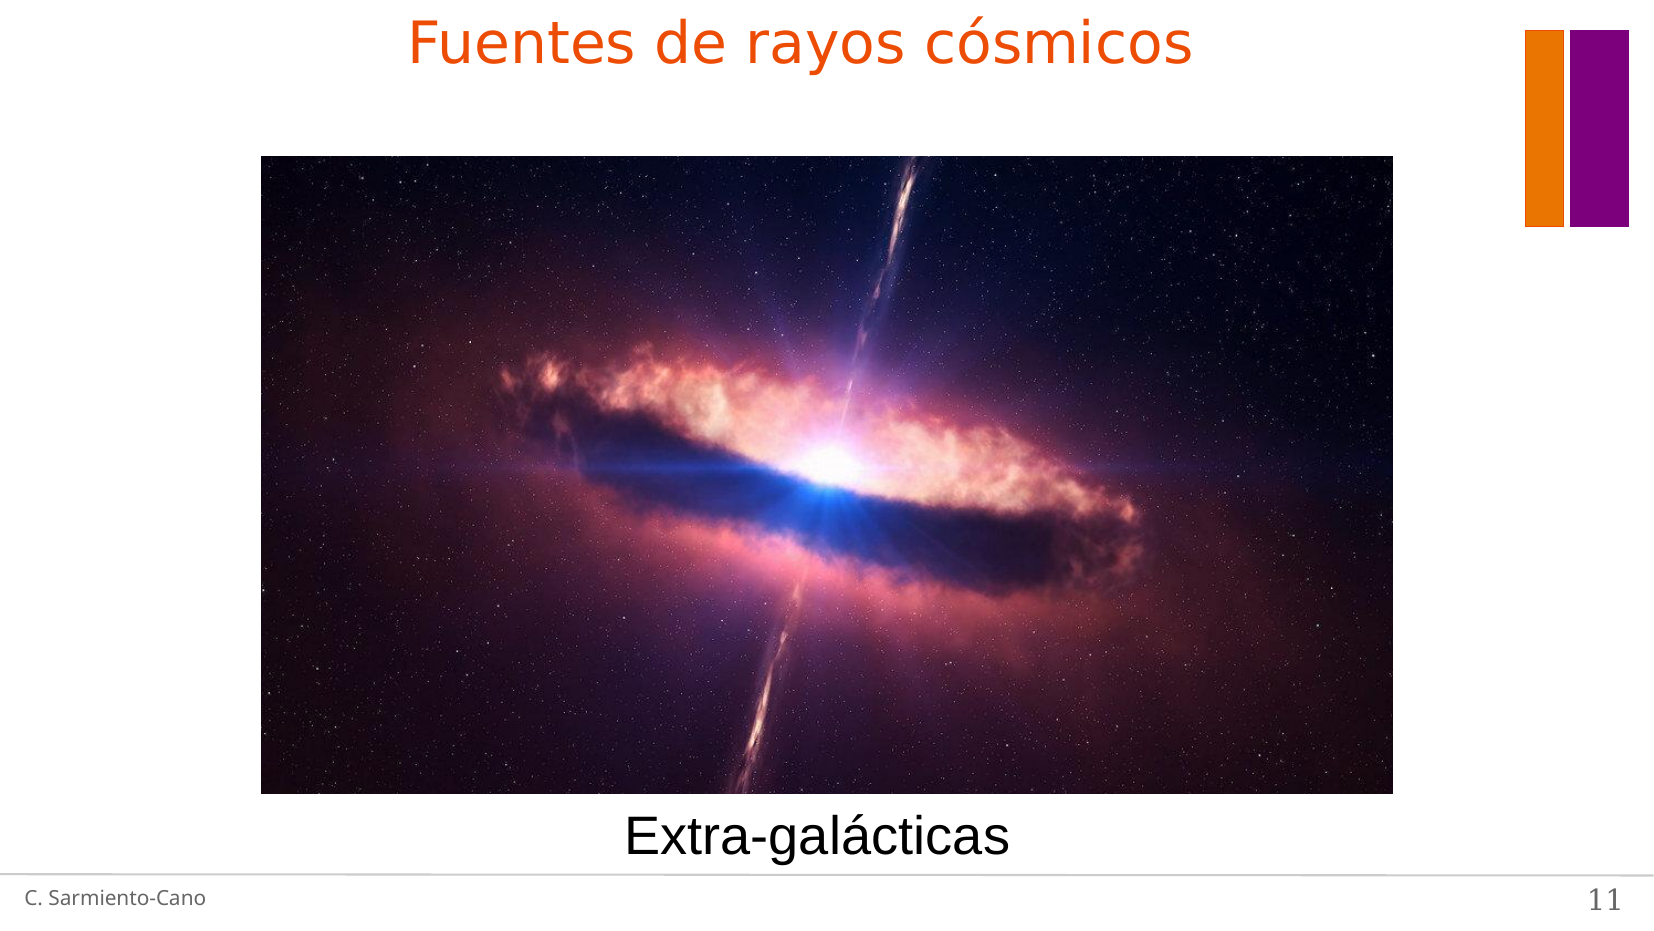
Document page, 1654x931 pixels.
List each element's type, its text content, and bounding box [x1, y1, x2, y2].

title Fuentes de rayos cósmicos [82, 0, 1519, 103]
text_box Extra-galácticas [609, 797, 1085, 931]
picture [261, 156, 1393, 794]
